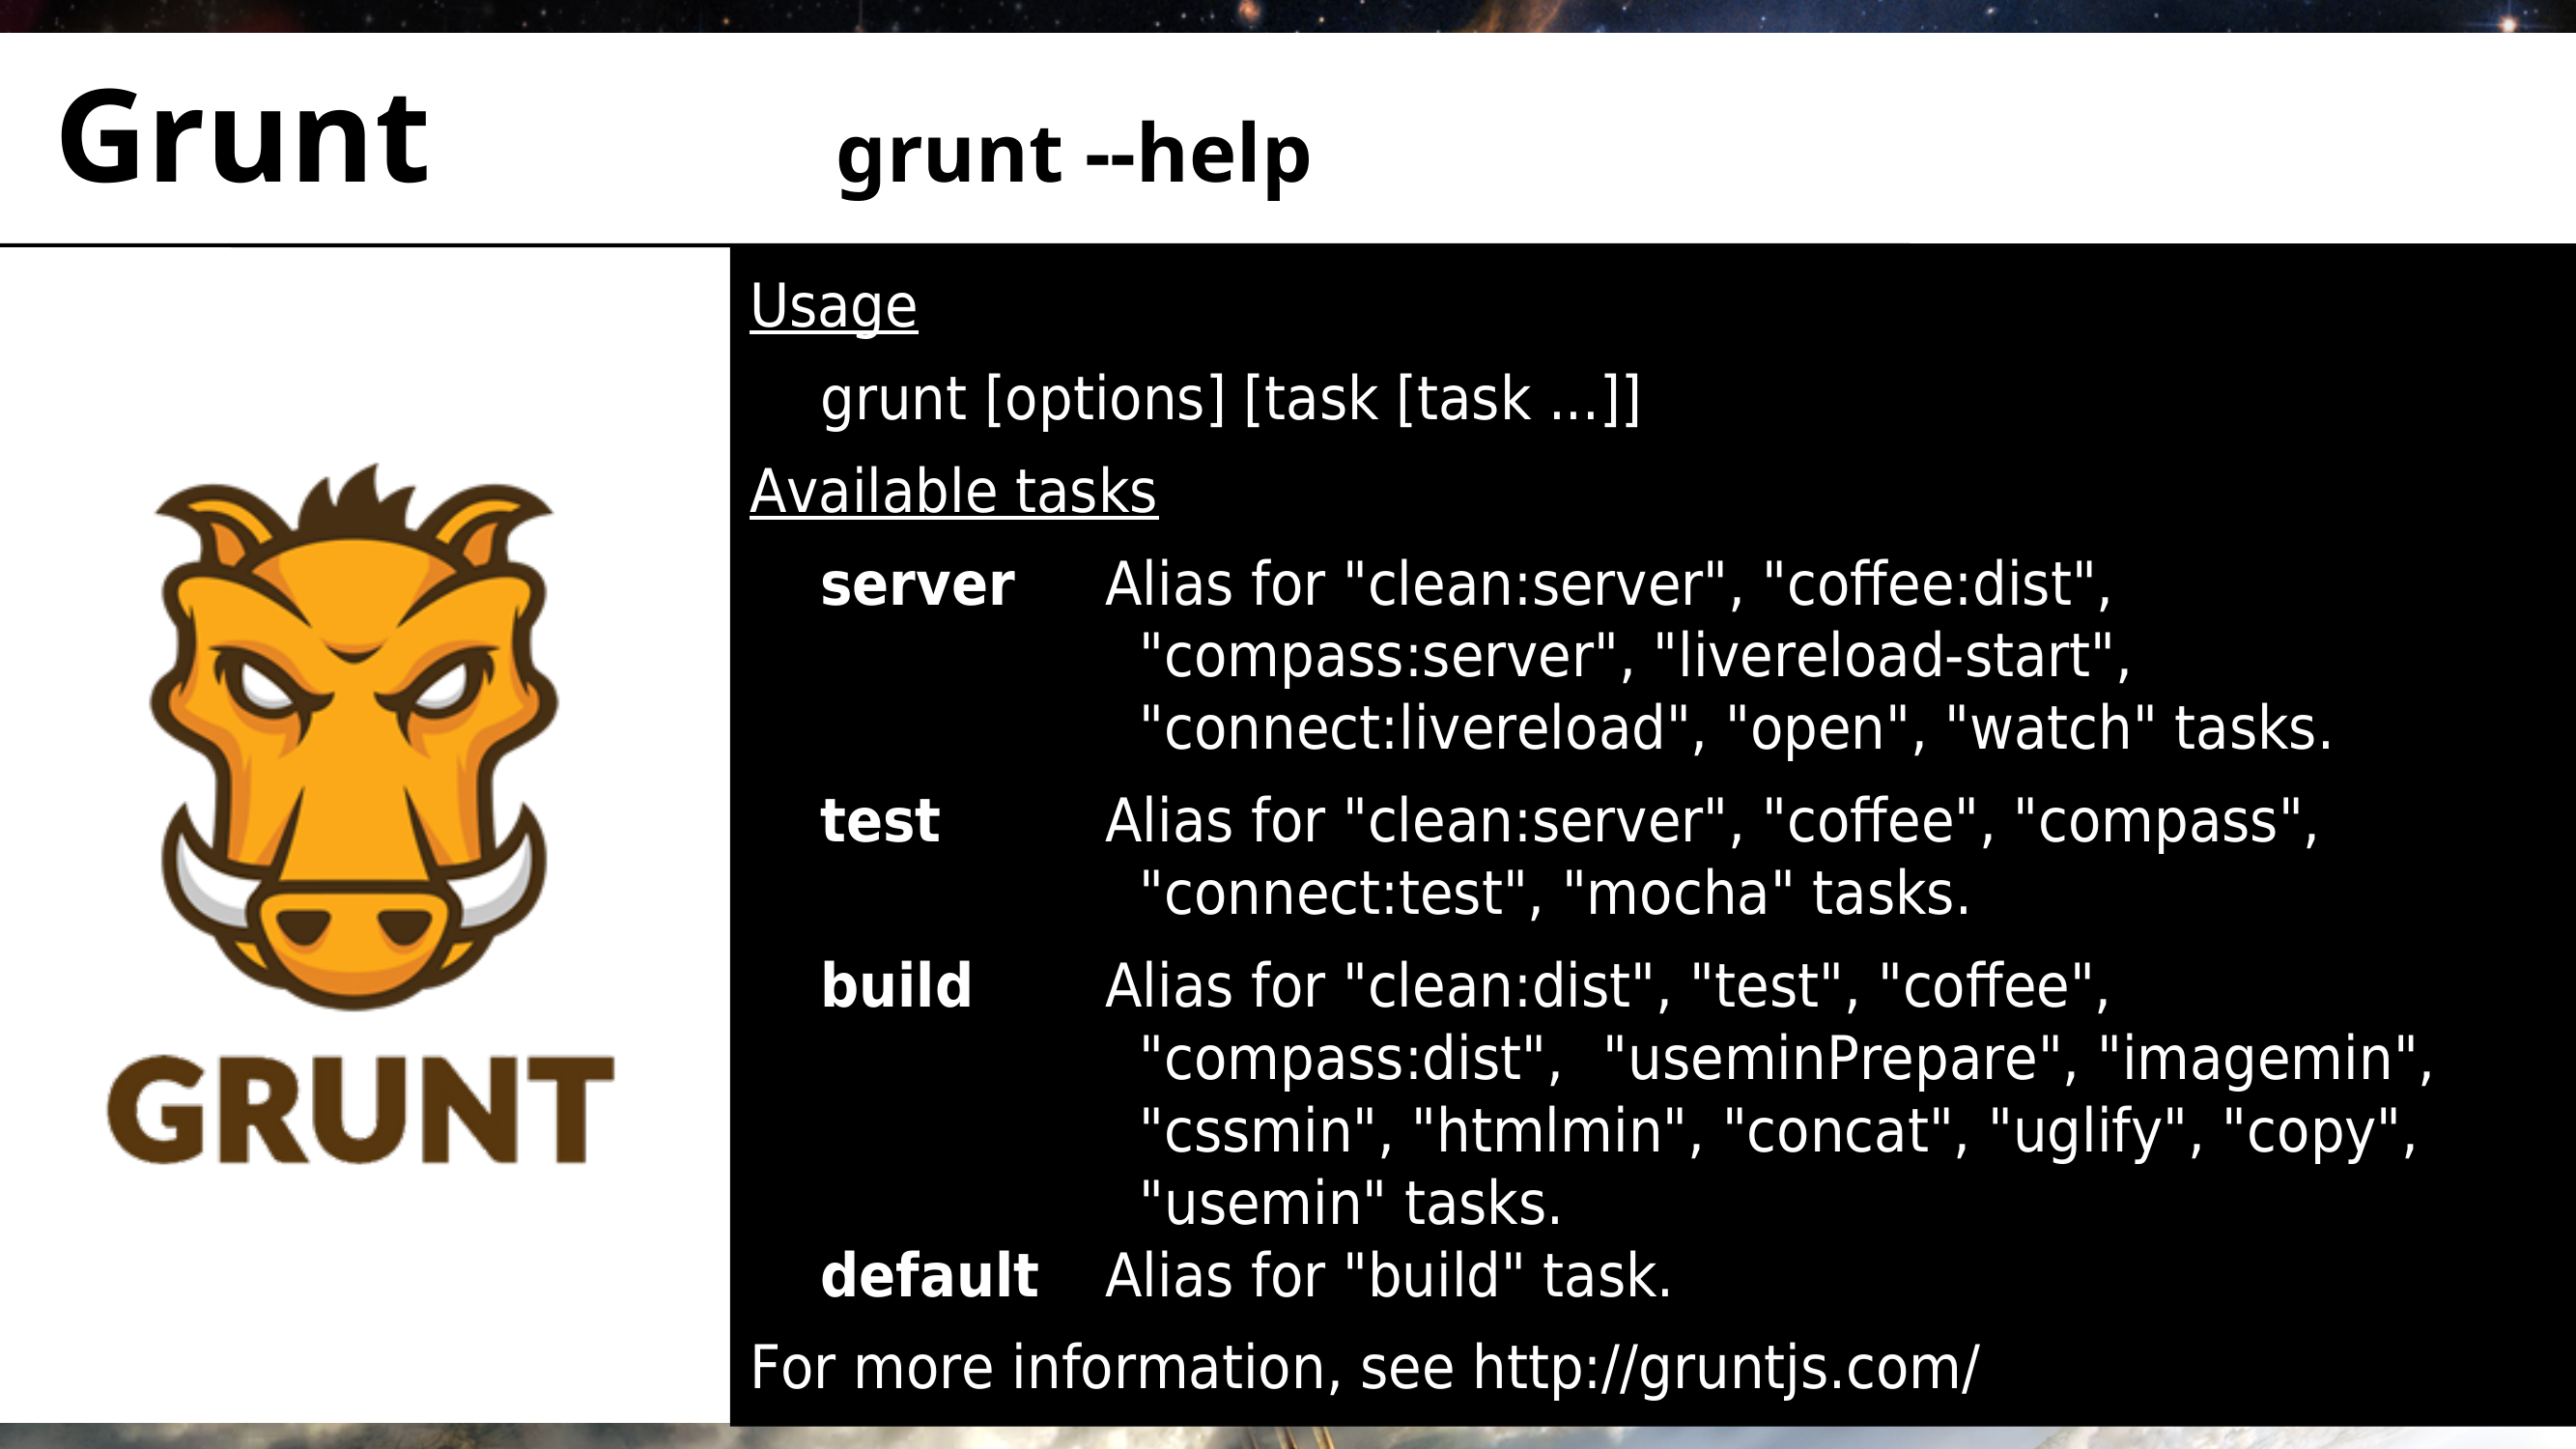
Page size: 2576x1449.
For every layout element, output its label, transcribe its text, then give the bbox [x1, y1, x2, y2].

picture [0, 405, 725, 1307]
picture [0, 0, 2576, 33]
text_box Usage grunt [options] [task [task ...]] Available tasks server Alias for "clean:server", "coffee:dist", "compass:server", "livereload-start", "connect:livereload", "open", "watch" tasks. test Alias for "clean:server", "coffee", "compass", "connect:test", "mocha" tasks. build Alias for "clean:dist", "test", "coffee", "compass:dist", "useminPrepare", "imagemin", "cssmin", "htmlmin", "concat", "uglify", "copy", "usemin" tasks. default Alias for "build" task. For more information, see http://gruntjs.com/ [729, 247, 2576, 1427]
picture [0, 1423, 2576, 1449]
text_box Grunt grunt --help [45, 12, 2528, 250]
